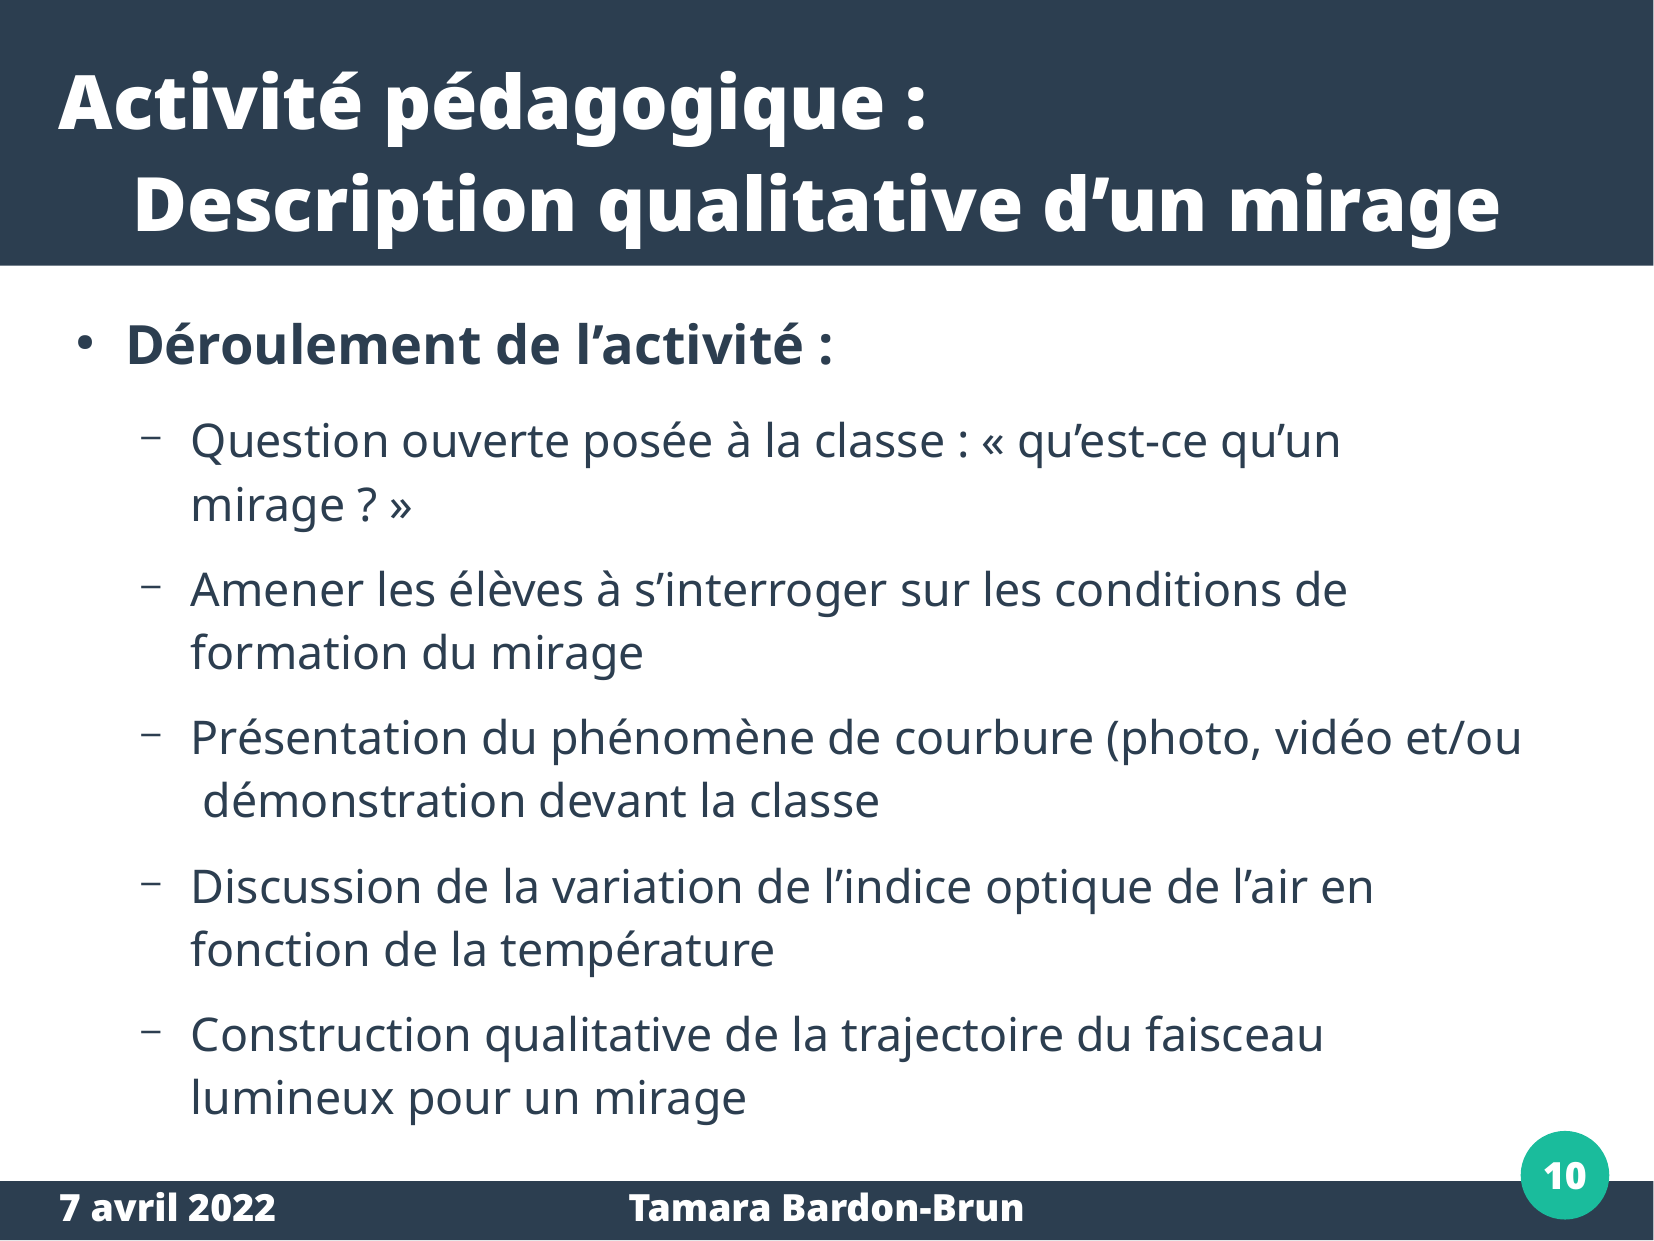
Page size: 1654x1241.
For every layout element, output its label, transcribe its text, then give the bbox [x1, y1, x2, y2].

list Déroulement de l’activité : Question ouverte posée à la classe : « qu’est-ce qu’un mirage ? » Amener les élèves à s’interroger sur les conditions de formation du mirage Présentation du phénomène de courbure (photo, vidéo et/ou démonstration devant la classe Discussion de la variation de l’indice optique de l’air en fonction de la température Construction qualitative de la trajectoire du faisceau lumineux pour un mirage [59, 307, 1536, 1134]
title Activité pédagogique : Description qualitative d’un mirage [59, 49, 1595, 207]
